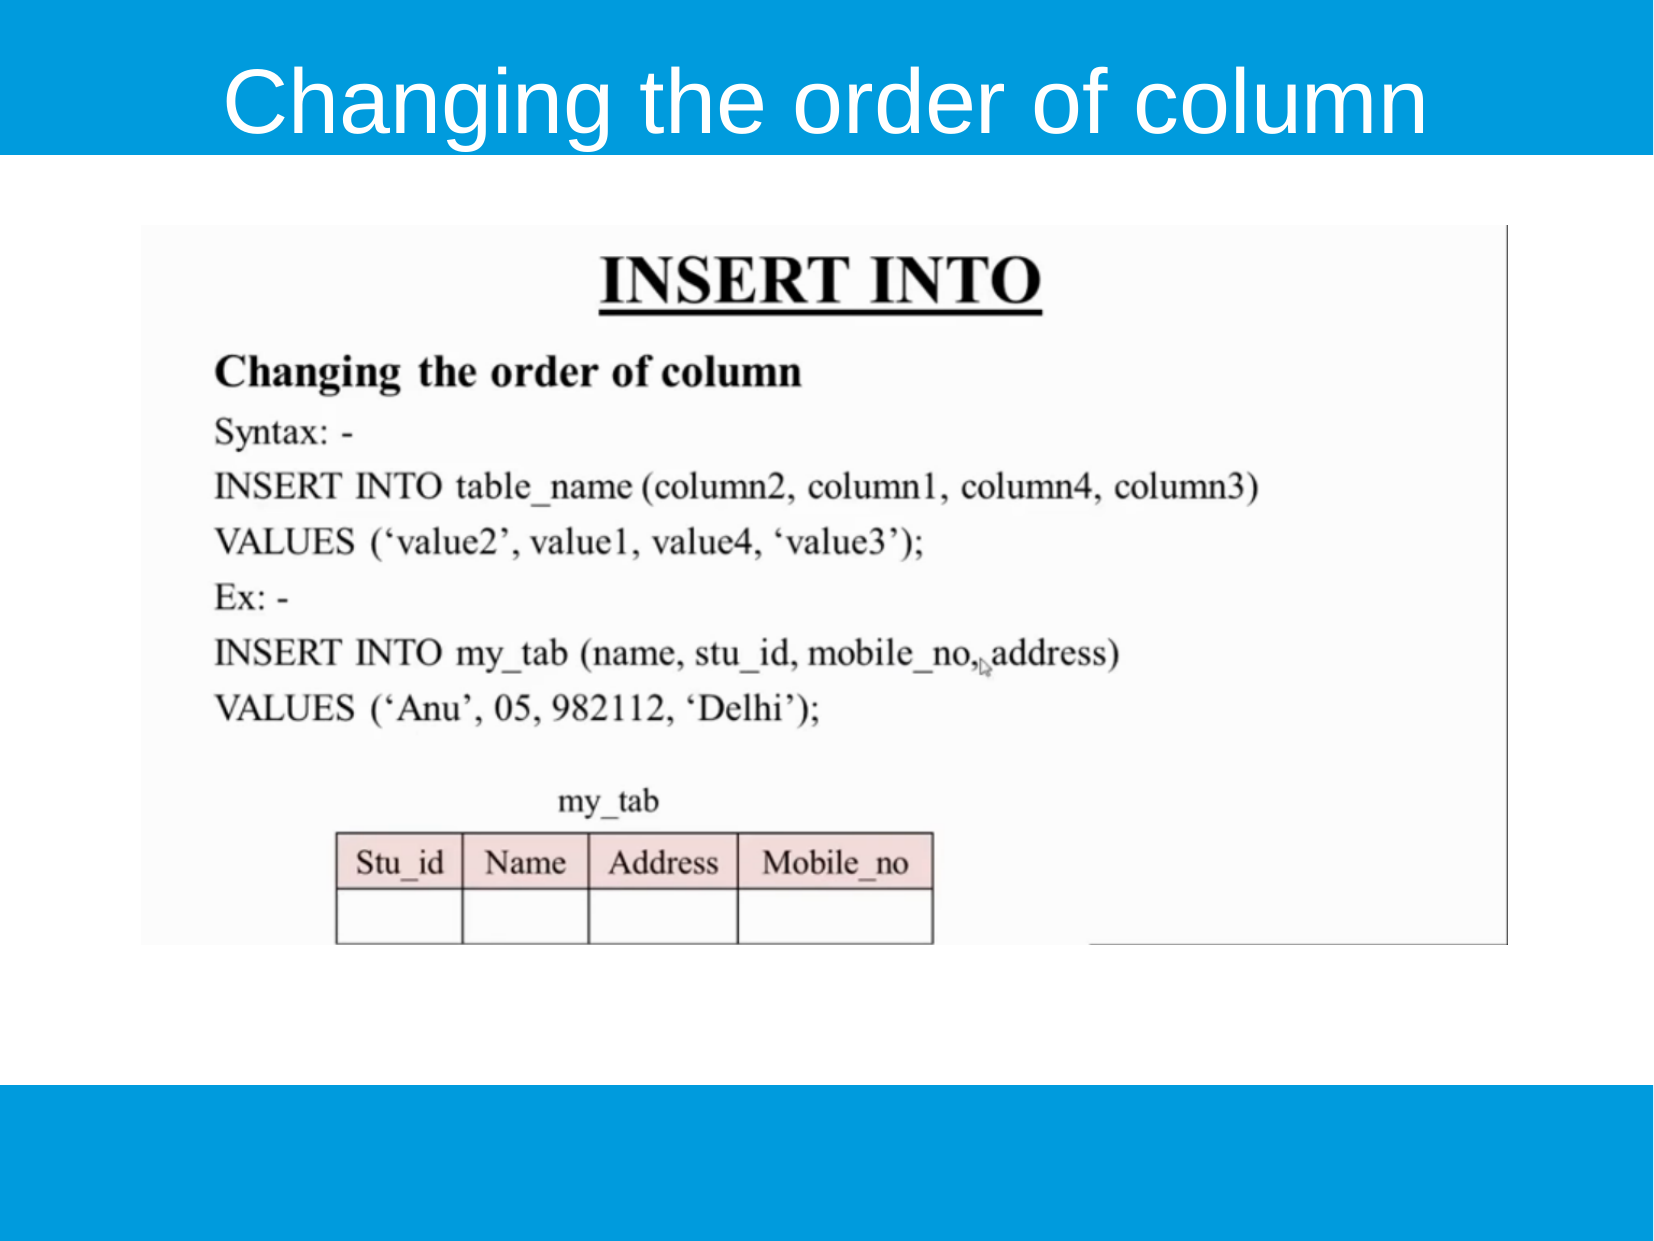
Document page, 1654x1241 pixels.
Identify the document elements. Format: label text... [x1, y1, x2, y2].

picture [141, 225, 1508, 945]
title Changing the order of column [82, 49, 1571, 155]
